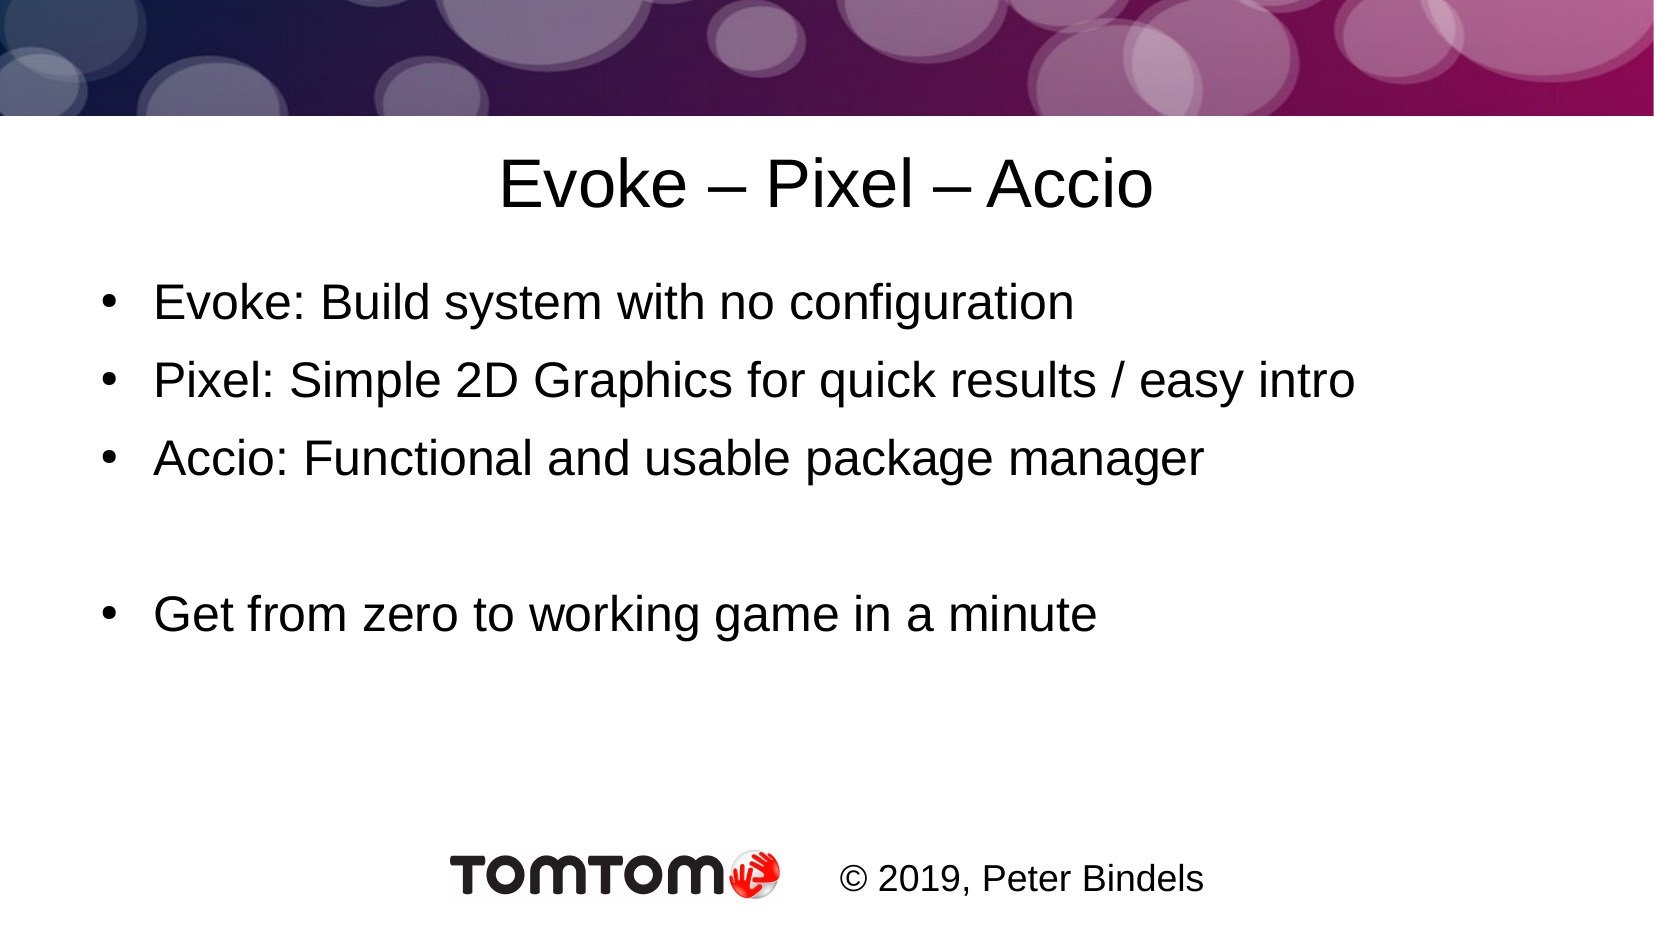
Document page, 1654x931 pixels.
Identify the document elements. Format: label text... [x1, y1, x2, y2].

picture [0, 0, 1654, 116]
picture [450, 847, 784, 906]
title Evoke – Pixel – Accio [82, 119, 1571, 249]
list Evoke: Build system with no configuration Pixel: Simple 2D Graphics for quick results / easy intro Accio: Functional and usable package manager Get from zero to working game in a minute [82, 274, 1571, 815]
